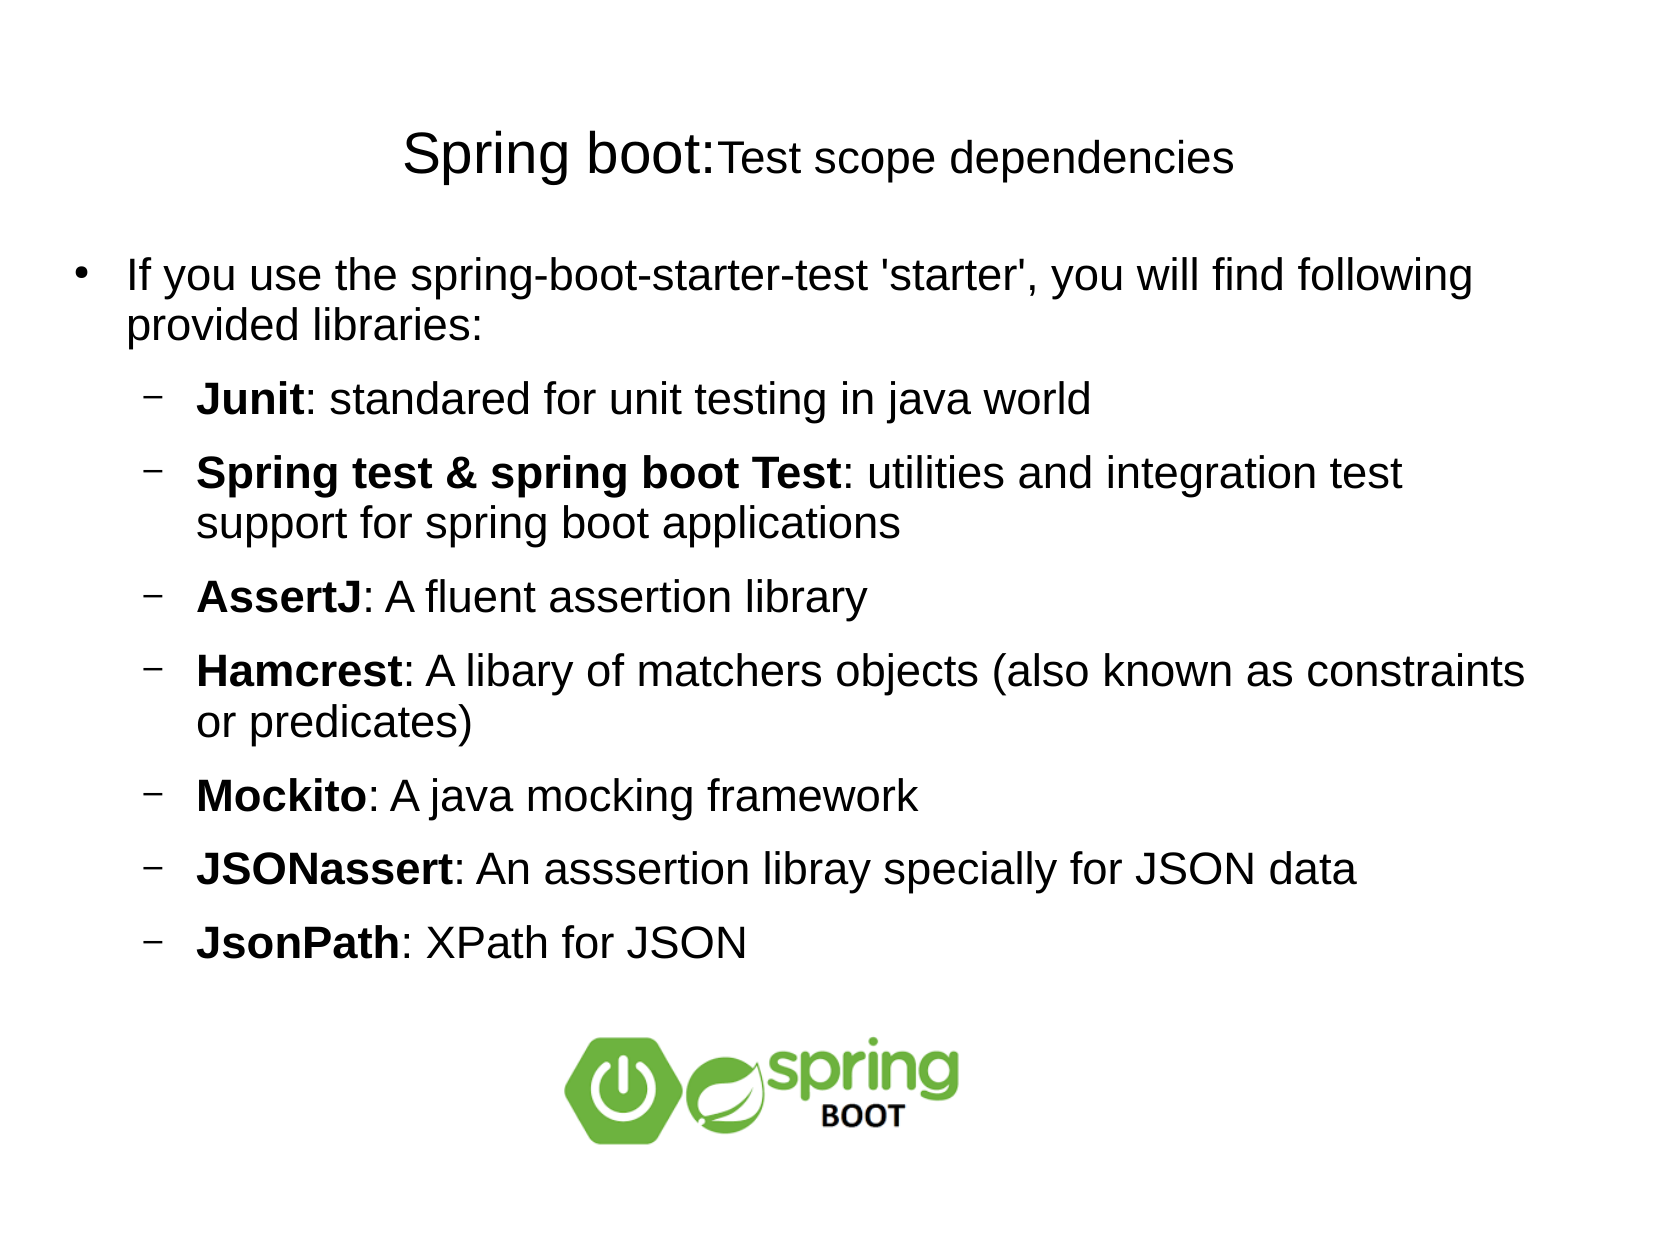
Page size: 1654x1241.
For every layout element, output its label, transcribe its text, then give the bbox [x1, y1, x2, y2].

title Spring boot:Test scope dependencies [82, 49, 1571, 257]
list If you use the spring-boot-starter-test 'starter', you will find following provided libraries: Junit: standared for unit testing in java world Spring test & spring boot Test: utilities and integration test support for spring boot applications AssertJ: A fluent assertion library Hamcrest: A libary of matchers objects (also known as constraints or predicates) Mockito: A java mocking framework JSONassert: An asssertion libray specially for JSON data JsonPath: XPath for JSON [55, 249, 1545, 969]
picture [563, 997, 960, 1187]
